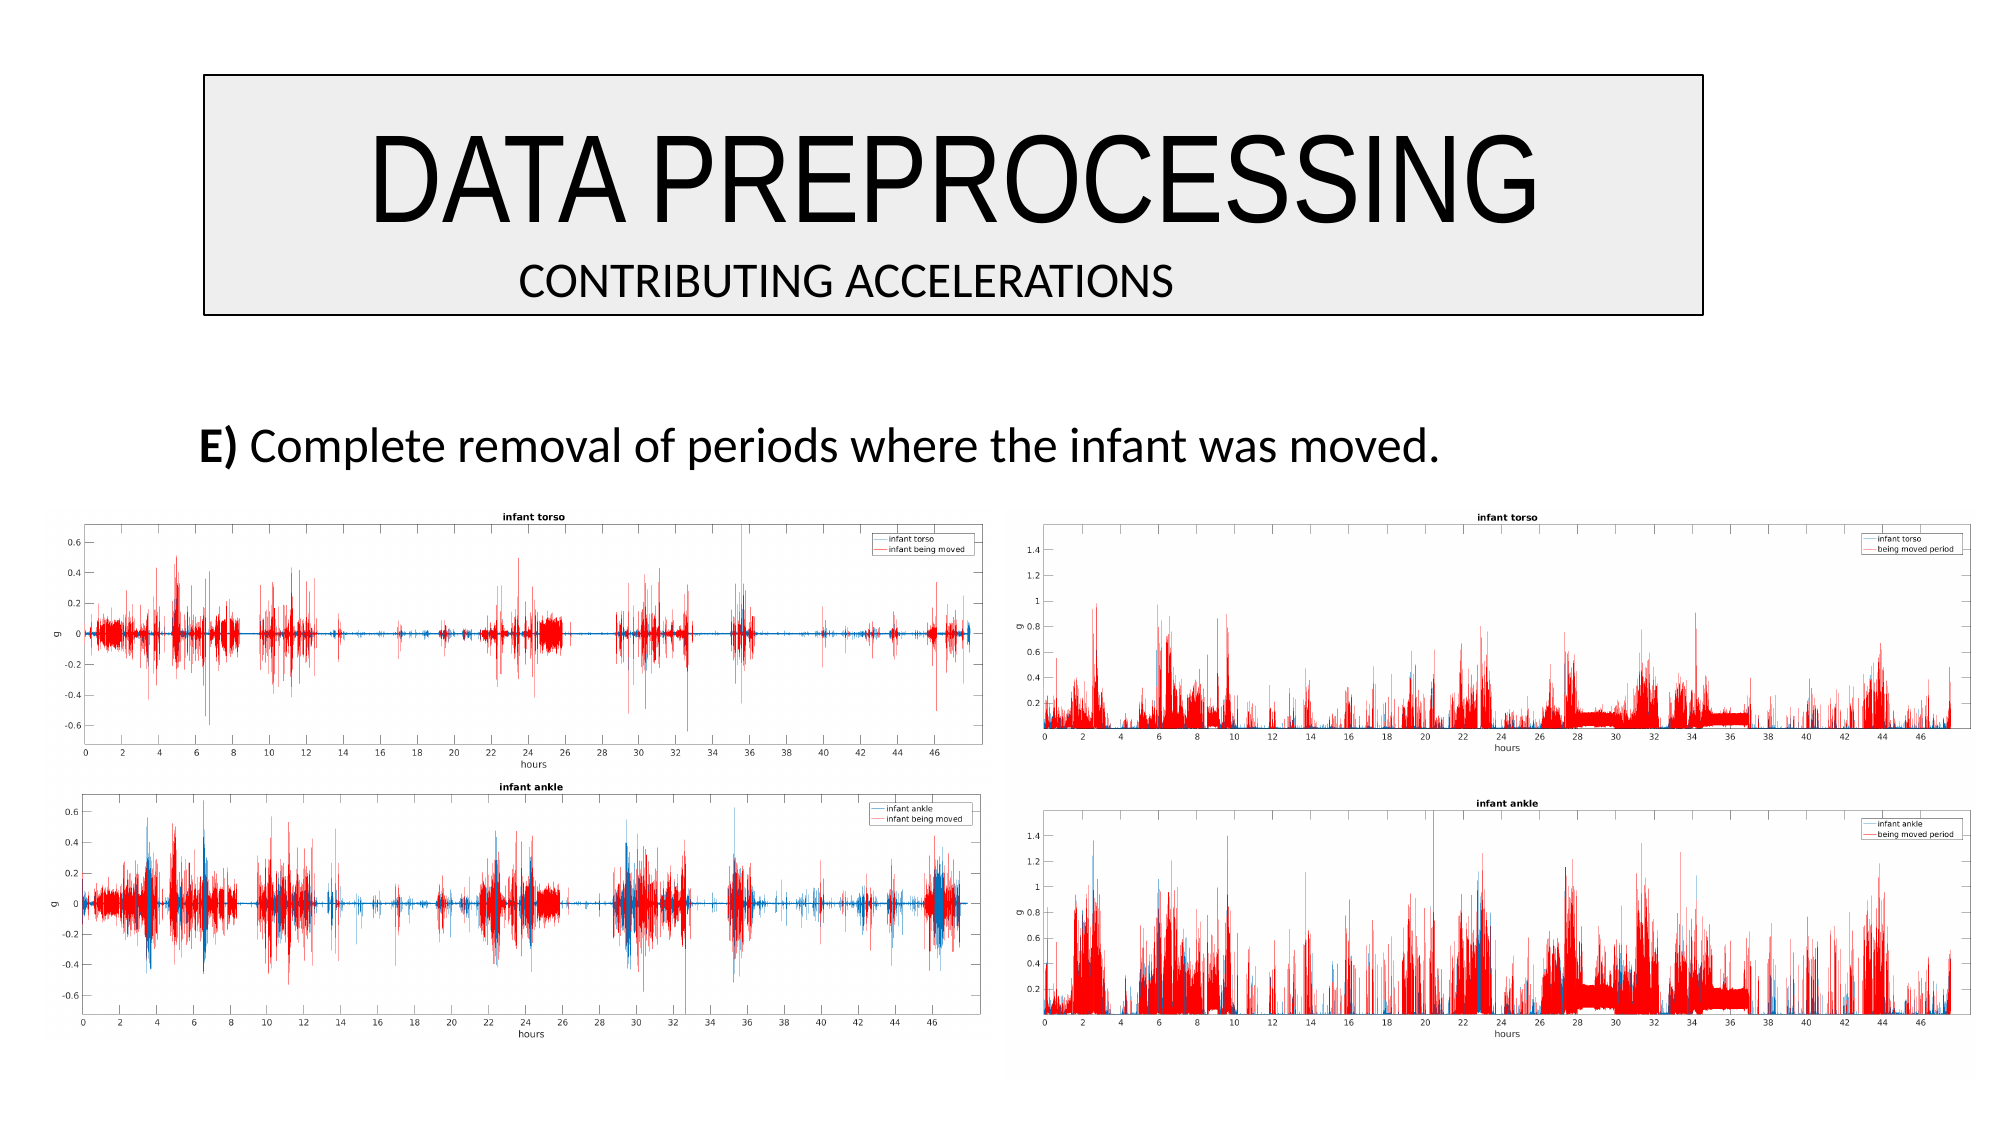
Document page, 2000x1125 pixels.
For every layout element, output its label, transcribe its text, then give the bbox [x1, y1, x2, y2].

list E) Complete removal of periods where the infant was moved. [0, 412, 1966, 1066]
picture [45, 509, 991, 1040]
text_box DATA PREPROCESSING CONTRIBUTING ACCELERATIONS [203, 75, 1704, 315]
picture [1004, 508, 1982, 1081]
